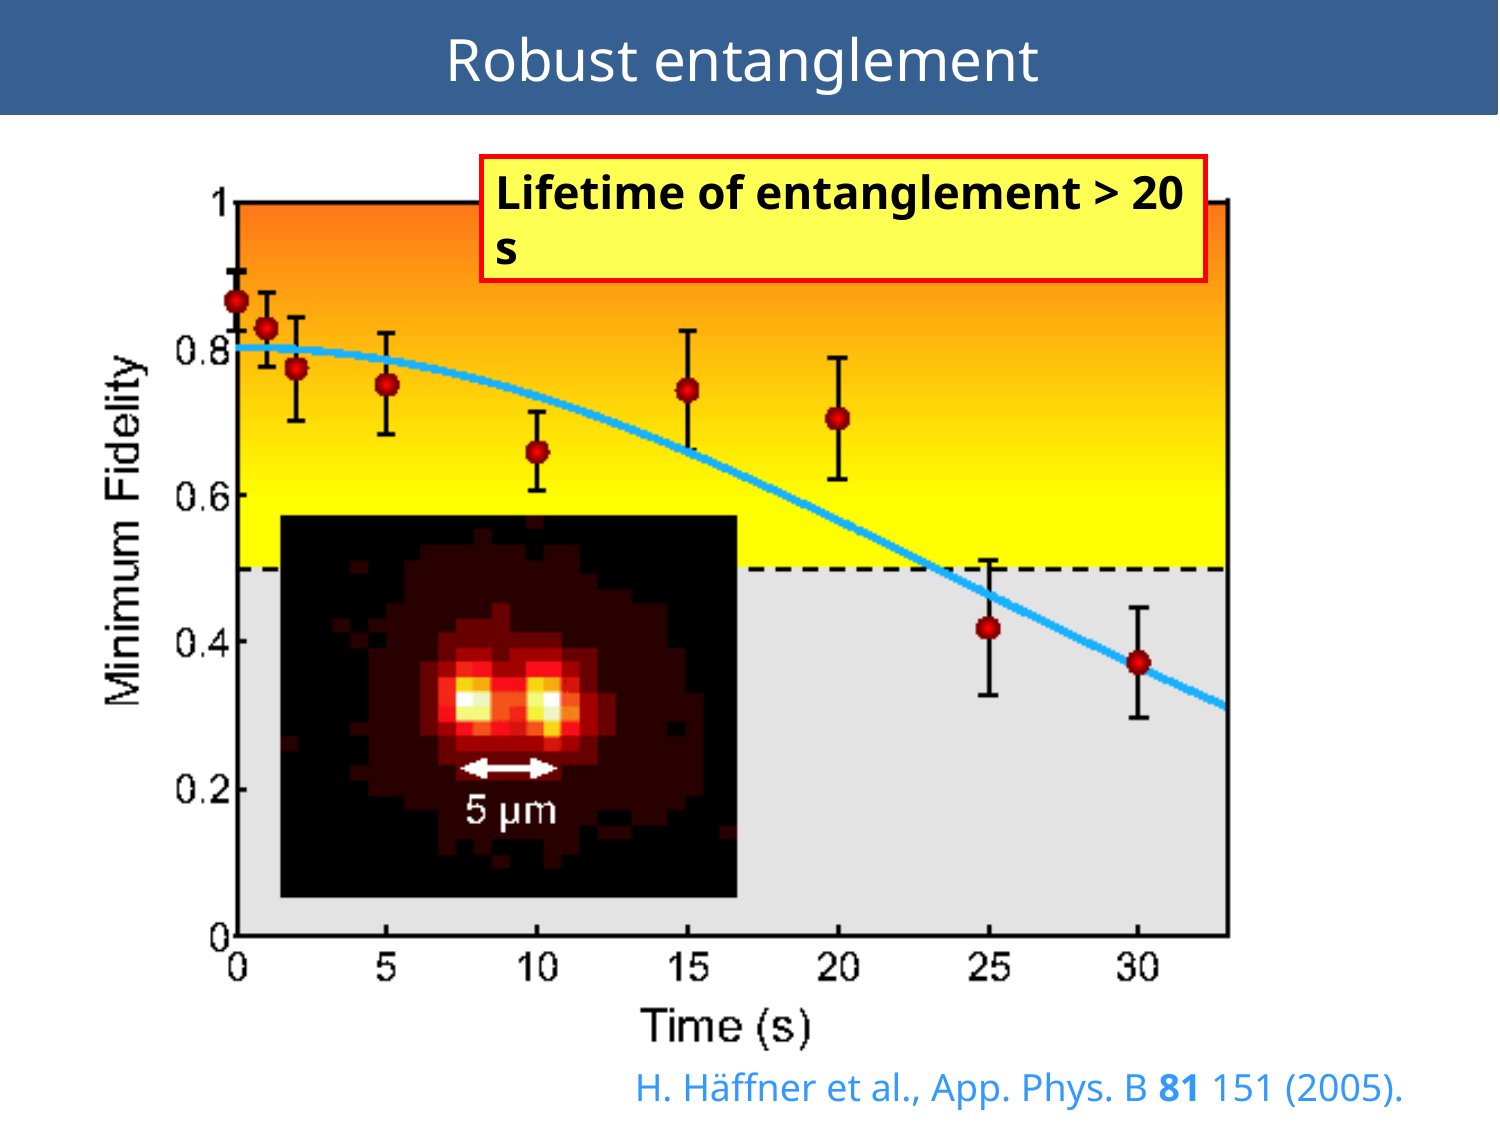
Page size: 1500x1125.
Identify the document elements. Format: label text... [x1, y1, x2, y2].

picture [92, 131, 1431, 1058]
text_box Lifetime of entanglement > 20 s [481, 156, 1206, 281]
text_box H. Häffner et al., App. Phys. B 81 151 (2005). [620, 1011, 1500, 1117]
text_box Robust entanglement [180, 15, 1306, 101]
